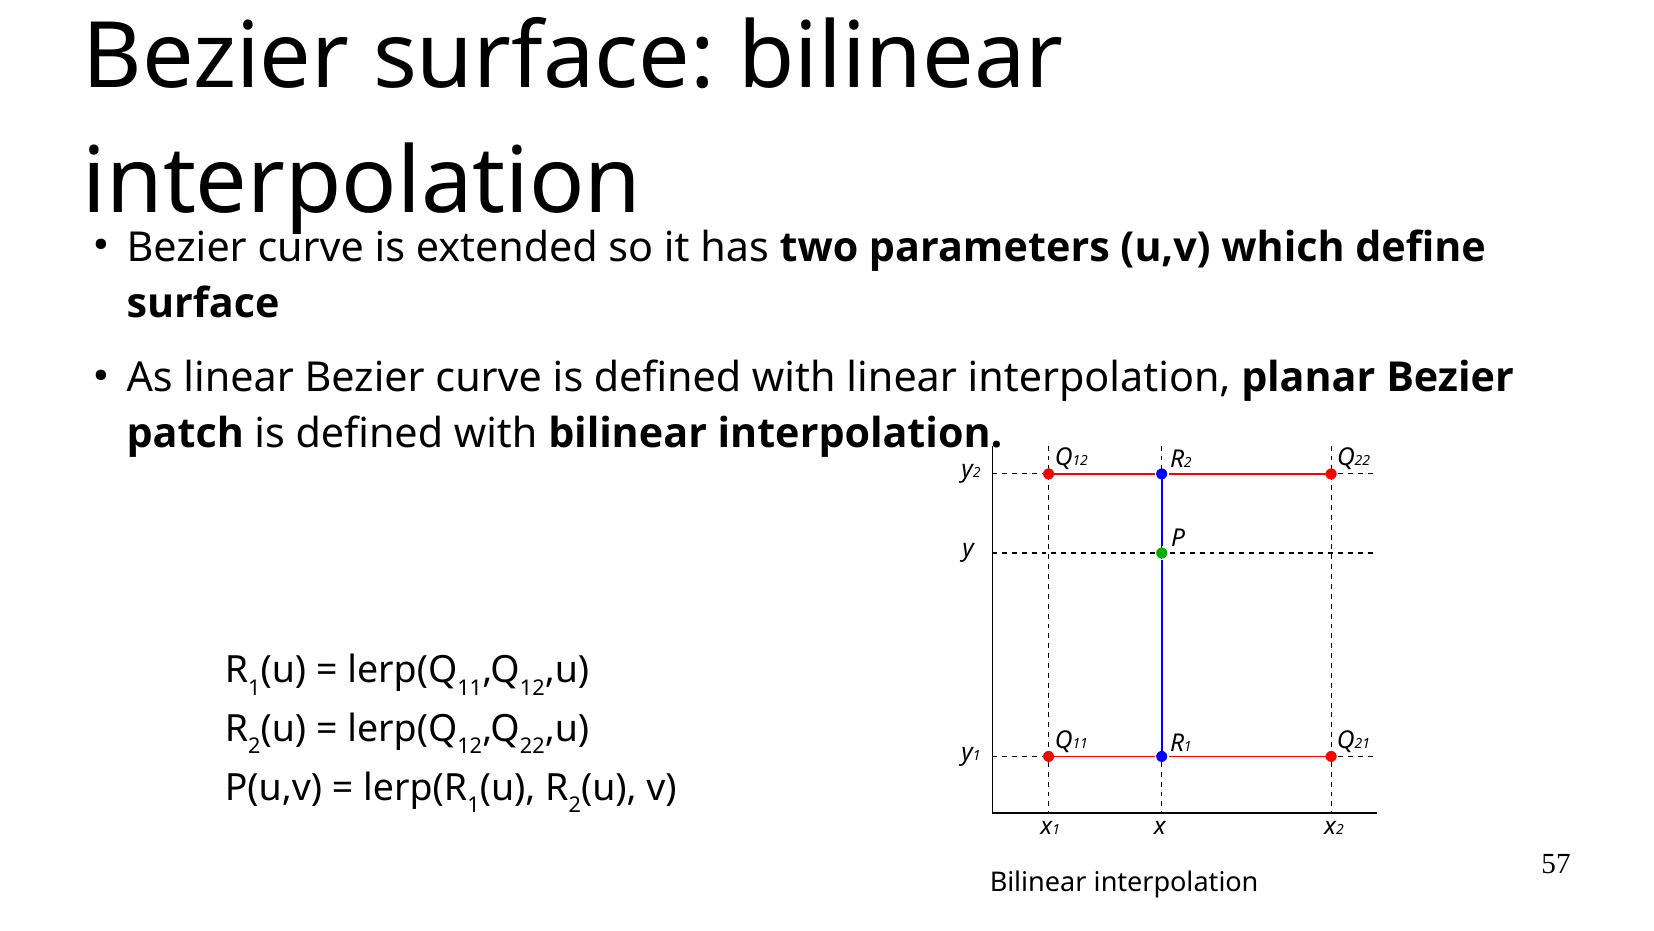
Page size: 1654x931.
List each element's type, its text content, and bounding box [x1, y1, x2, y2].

title Bezier surface: bilinear interpolation [82, 37, 1571, 193]
list Bezier curve is extended so it has two parameters (u,v) which define surface As linear Bezier curve is defined with linear interpolation, planar Bezier patch is defined with bilinear interpolation. [82, 217, 1571, 466]
text_box R1(u) = lerp(Q11,Q12,u) R2(u) = lerp(Q12,Q22,u) P(u,v) = lerp(R1(u), R2(u), v) [210, 635, 1153, 841]
picture [913, 373, 1456, 886]
text_box Bilinear interpolation [975, 855, 1456, 904]
